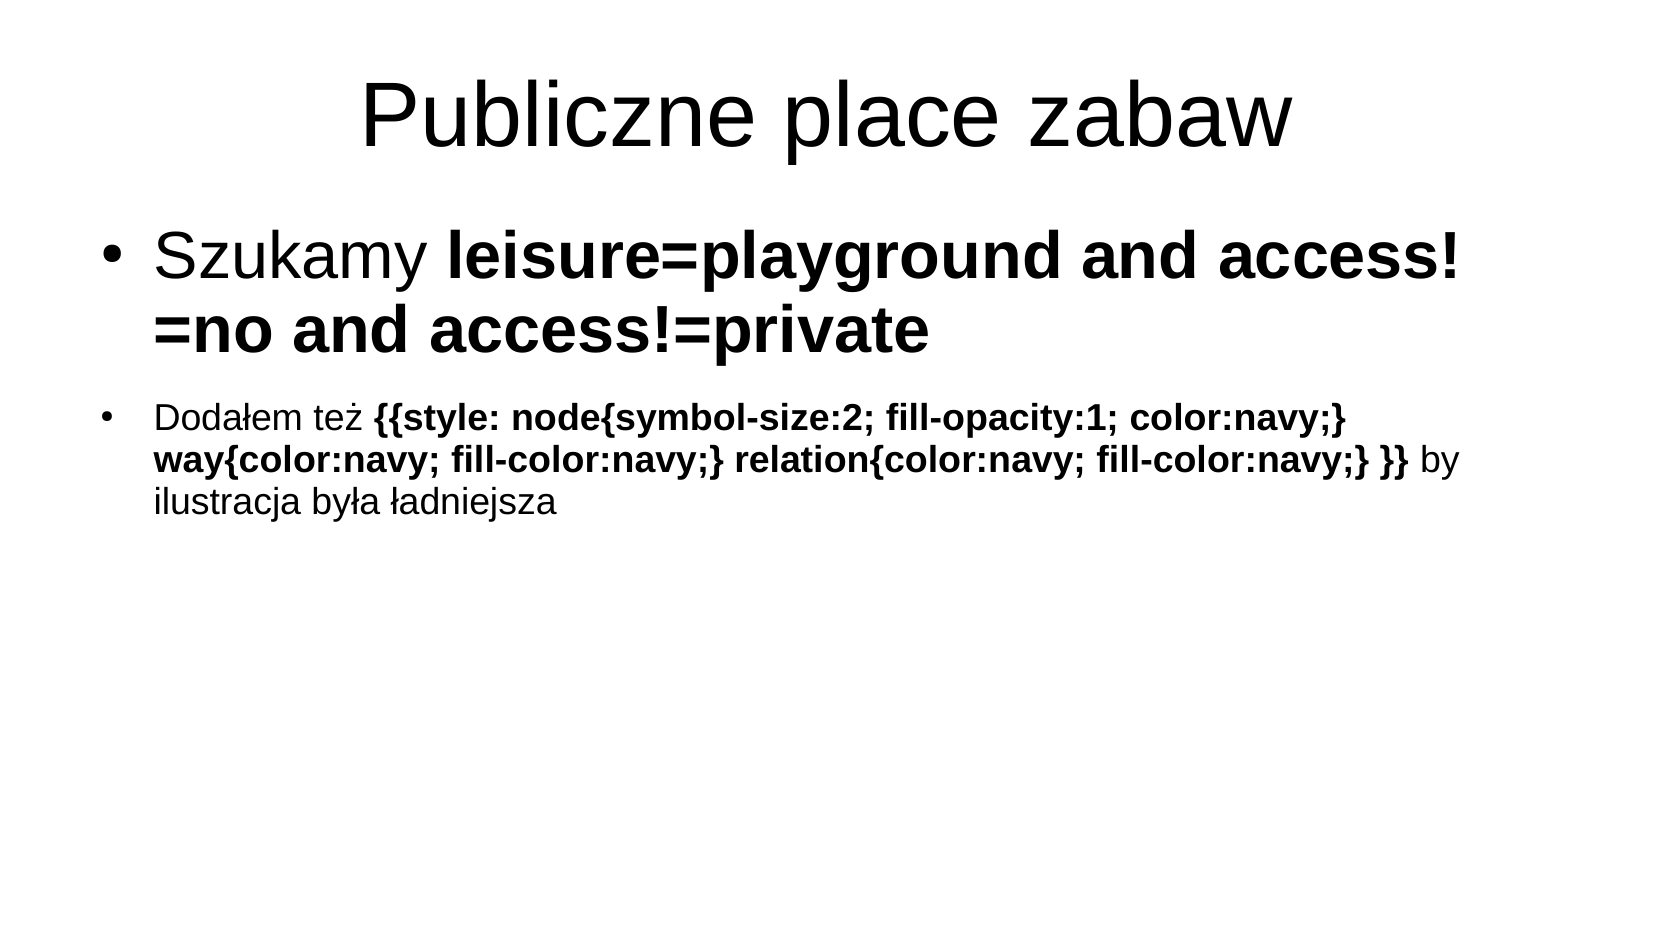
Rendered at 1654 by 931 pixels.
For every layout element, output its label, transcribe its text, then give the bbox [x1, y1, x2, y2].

list Szukamy leisure=playground and access!=no and access!=private Dodałem też {{style: node{symbol-size:2; fill-opacity:1; color:navy;} way{color:navy; fill-color:navy;} relation{color:navy; fill-color:navy;} }} by ilustracja była ładniejsza [82, 217, 1571, 757]
title Publiczne place zabaw [82, 37, 1571, 193]
